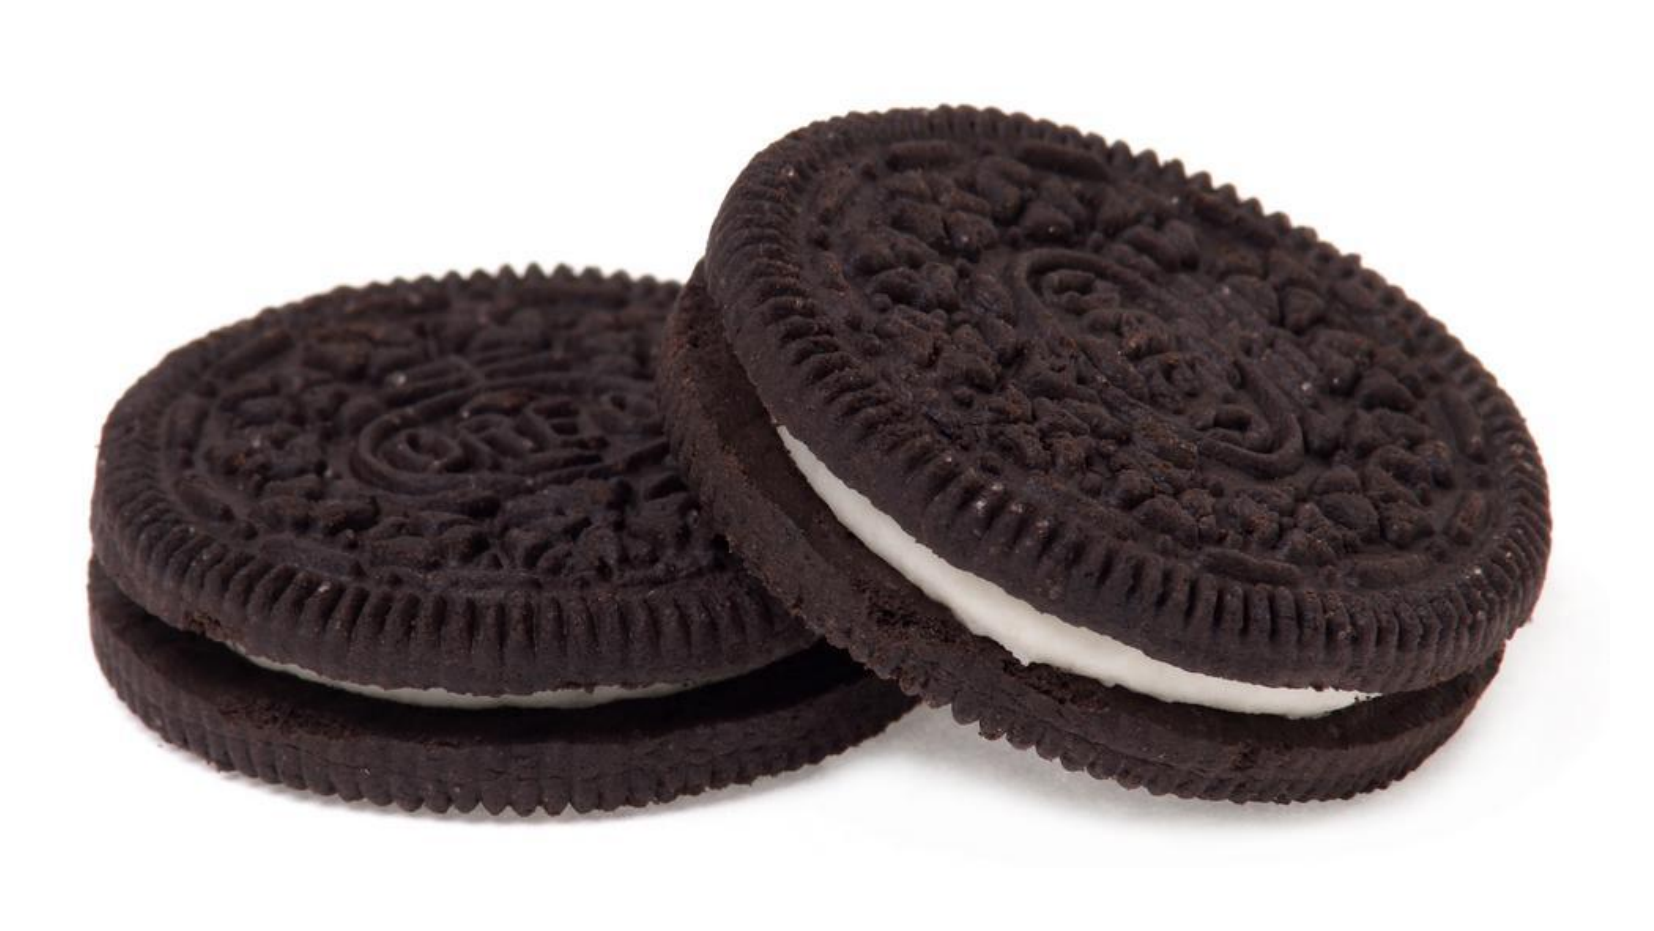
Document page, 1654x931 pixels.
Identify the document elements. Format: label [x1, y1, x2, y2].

picture [44, 62, 1610, 868]
